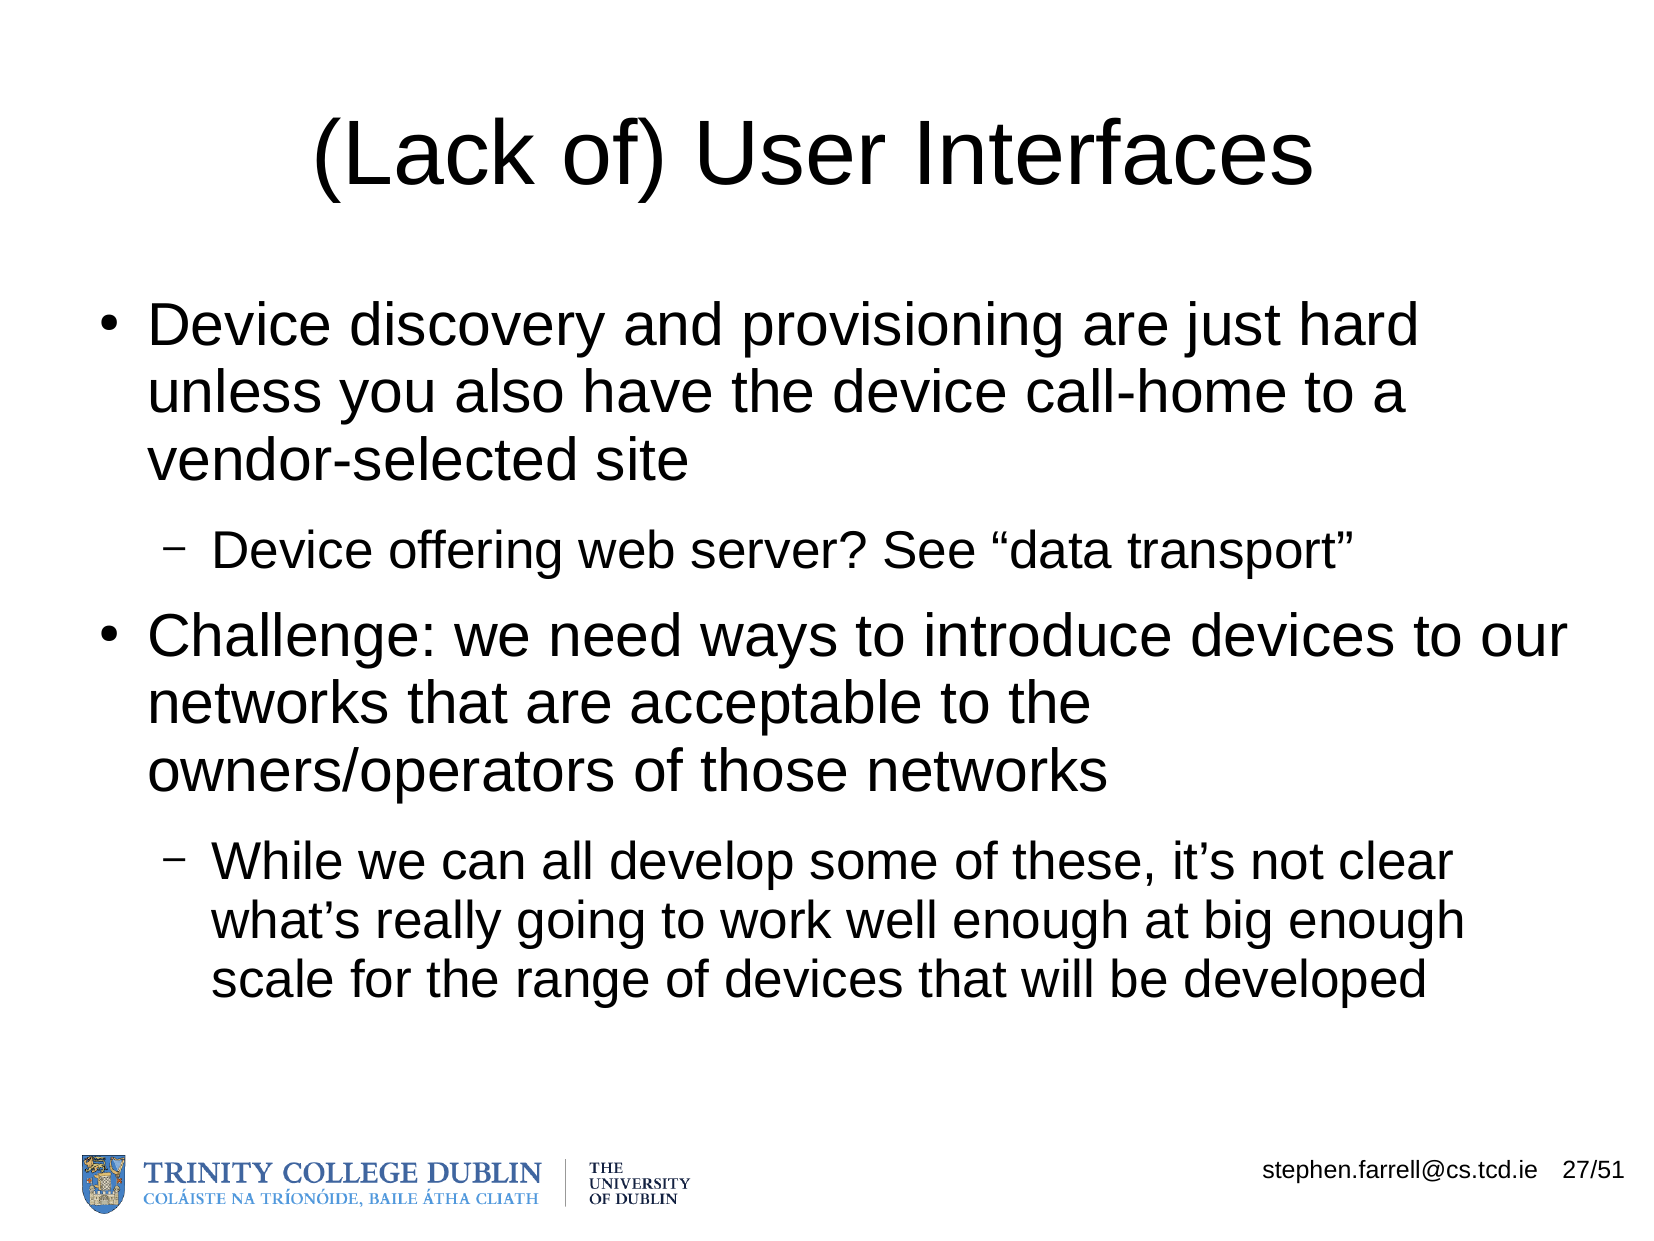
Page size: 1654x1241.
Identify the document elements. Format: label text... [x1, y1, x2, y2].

list Device discovery and provisioning are just hard unless you also have the device call-home to a vendor-selected site Device offering web server? See “data transport” Challenge: we need ways to introduce devices to our networks that are acceptable to the owners/operators of those networks While we can all develop some of these, it’s not clear what’s really going to work well enough at big enough scale for the range of devices that will be developed [82, 290, 1571, 1010]
picture [82, 1155, 694, 1214]
title (Lack of) User Interfaces [82, 49, 1571, 257]
